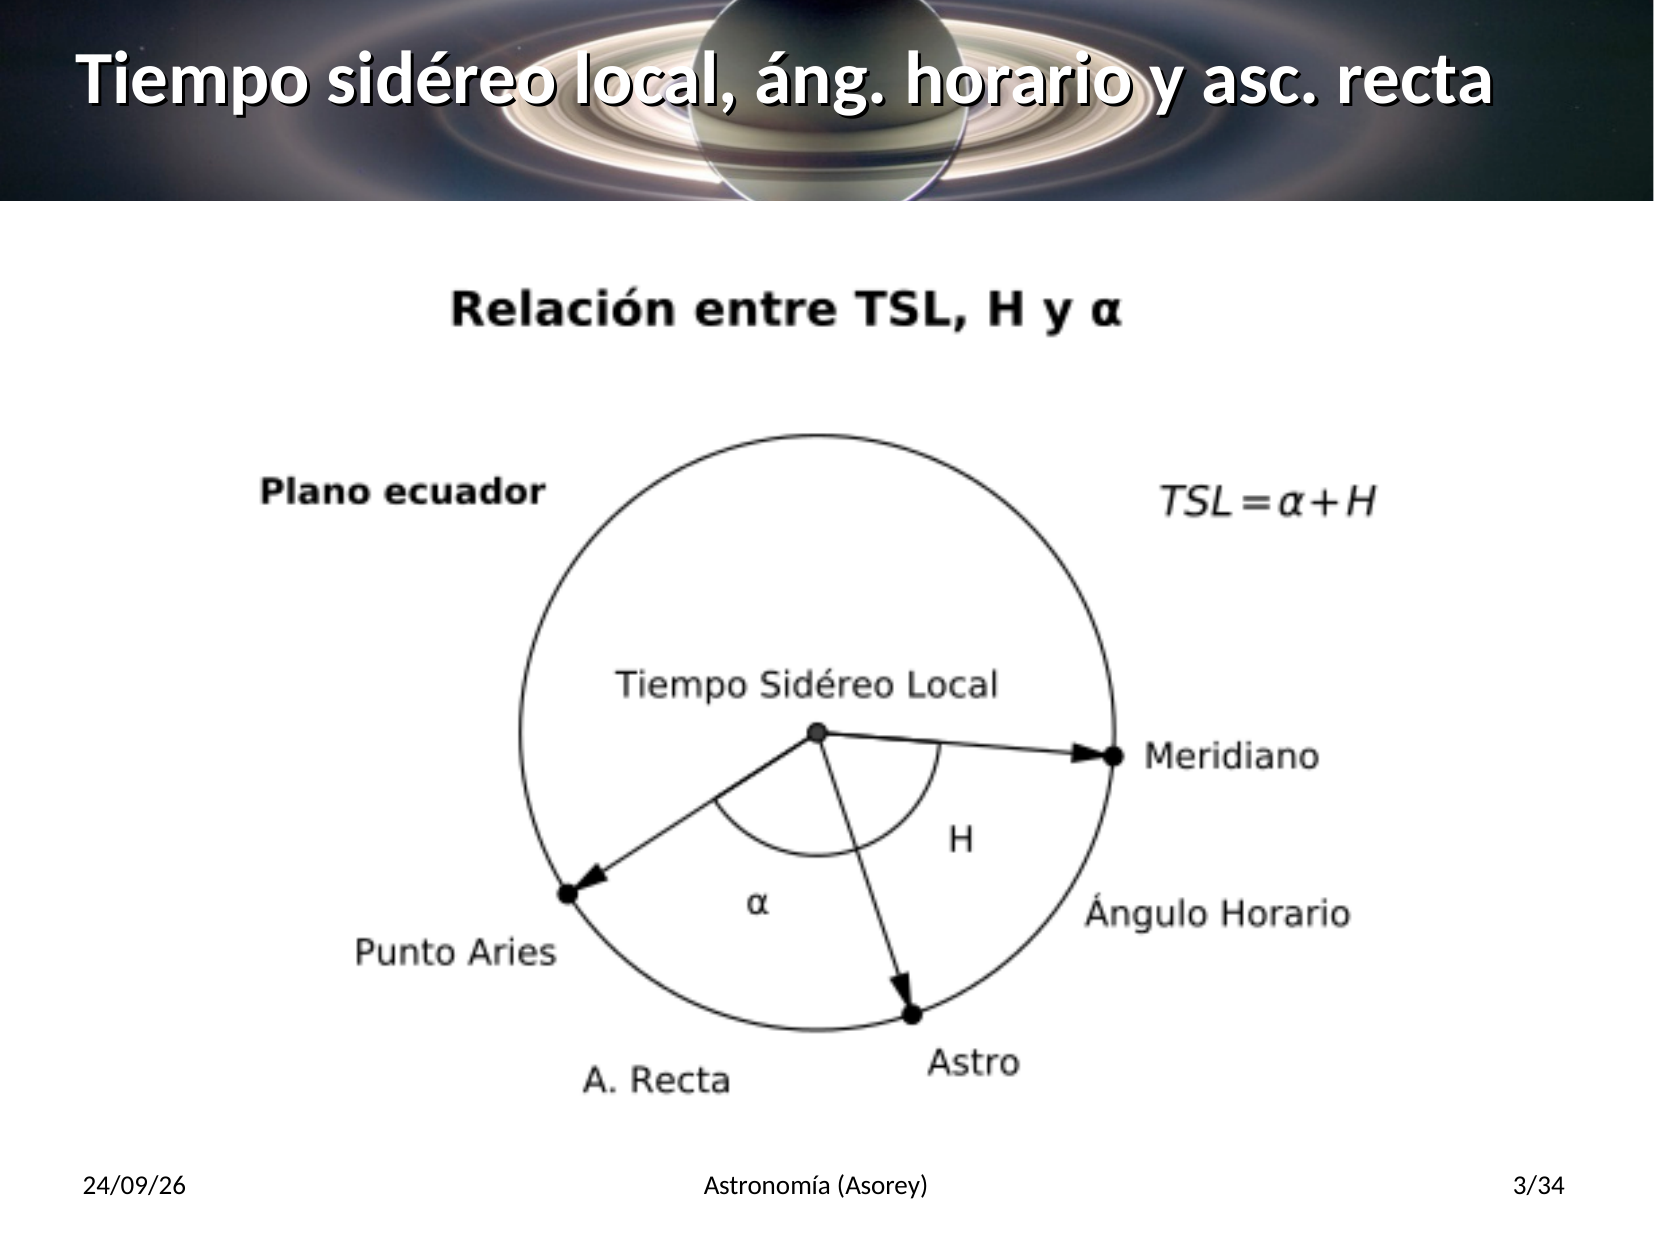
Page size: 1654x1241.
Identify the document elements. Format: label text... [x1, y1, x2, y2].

picture [226, 254, 1427, 1156]
title Tiempo sidéreo local, áng. horario y asc. recta [75, 19, 1564, 151]
picture [0, 0, 1654, 201]
